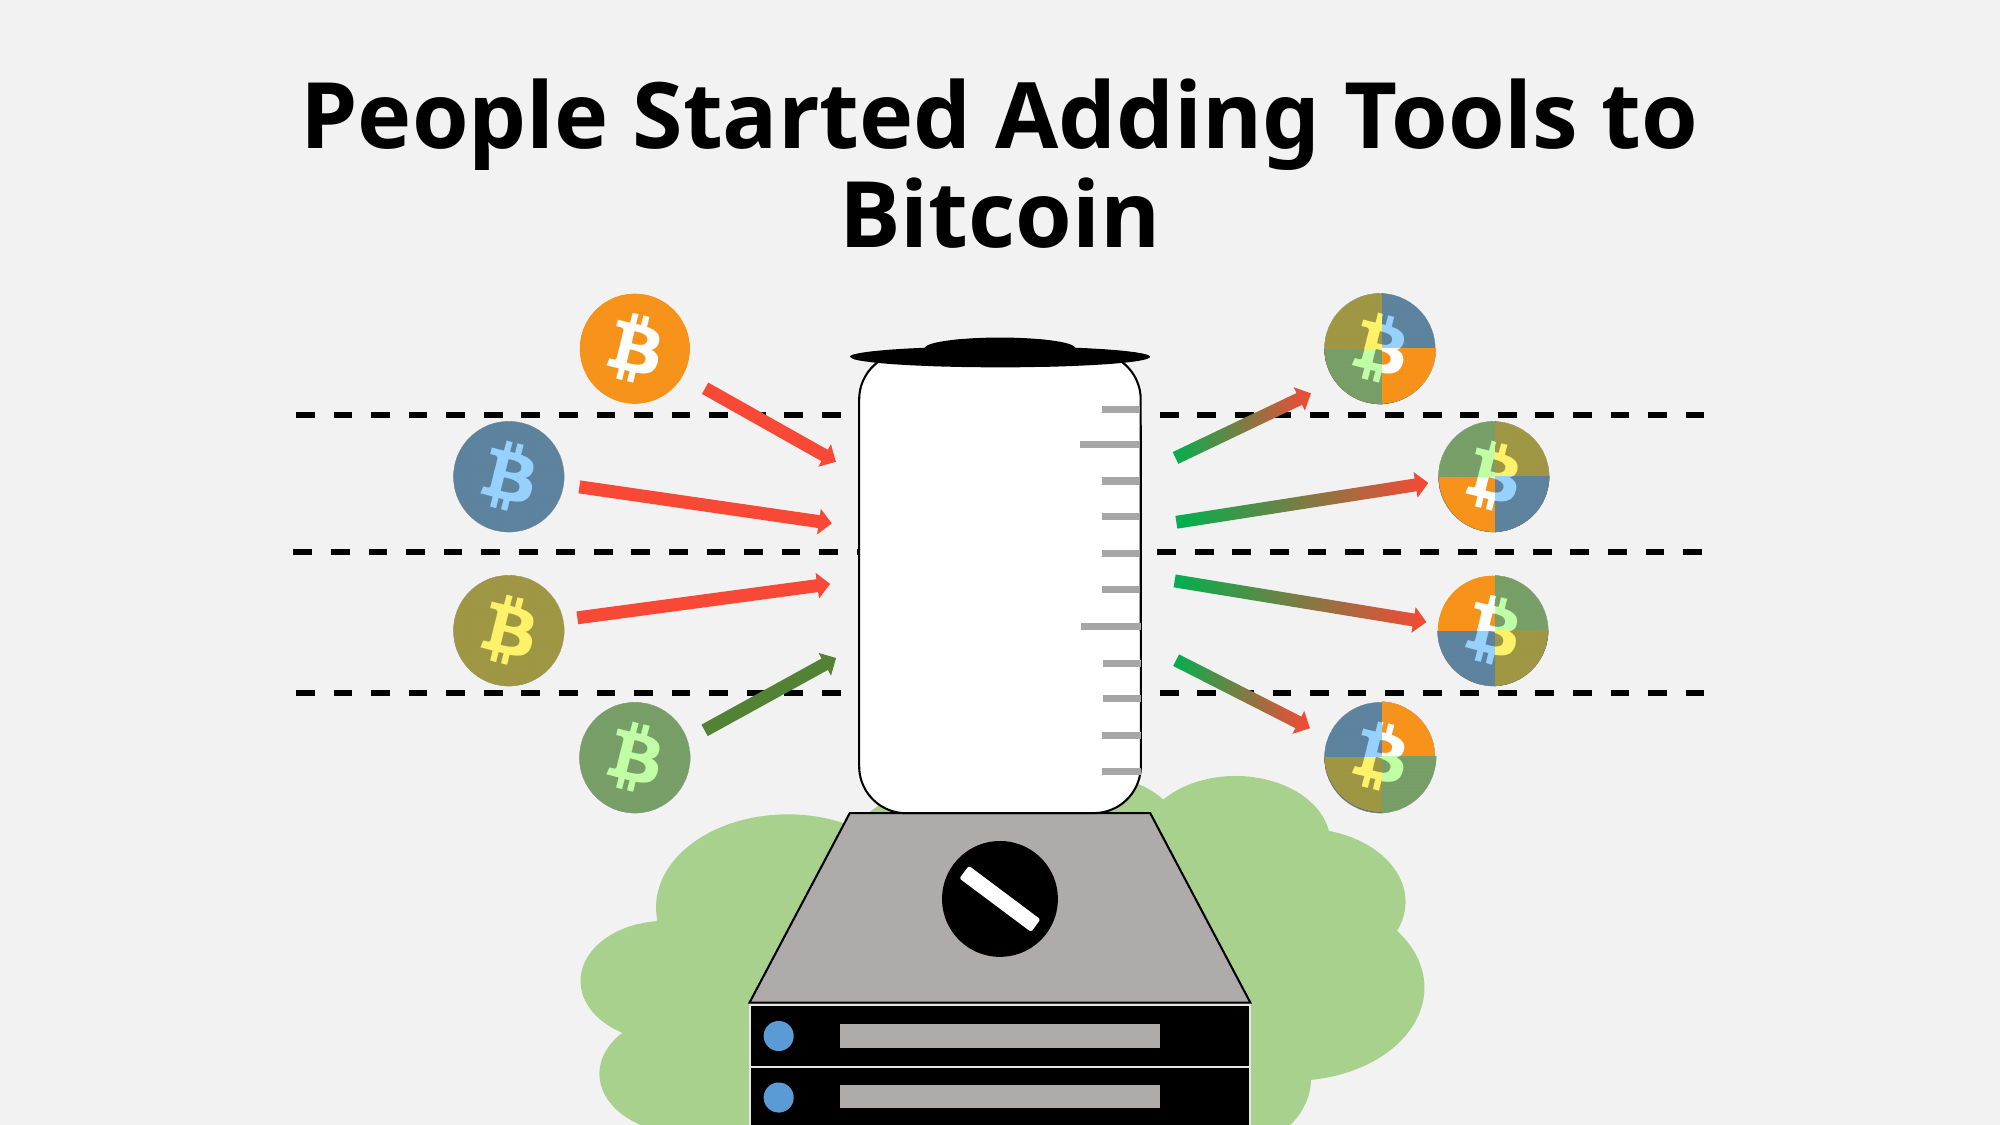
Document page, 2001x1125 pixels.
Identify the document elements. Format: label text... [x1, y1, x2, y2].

picture [1323, 292, 1437, 405]
text_box [1172, 387, 1311, 464]
text_box [701, 652, 837, 737]
picture [452, 574, 565, 687]
picture [1323, 700, 1437, 814]
picture [578, 701, 691, 814]
picture [452, 420, 565, 533]
picture [578, 292, 691, 405]
text_box [580, 337, 1425, 1125]
text_box [1175, 472, 1429, 529]
picture [1436, 574, 1549, 687]
text_box [576, 572, 831, 625]
text_box [701, 382, 836, 467]
text_box [1173, 654, 1310, 734]
text_box [1173, 574, 1427, 633]
text_box [578, 480, 832, 535]
picture [1437, 420, 1550, 533]
title People Started Adding Tools to Bitcoin [137, 59, 1863, 278]
